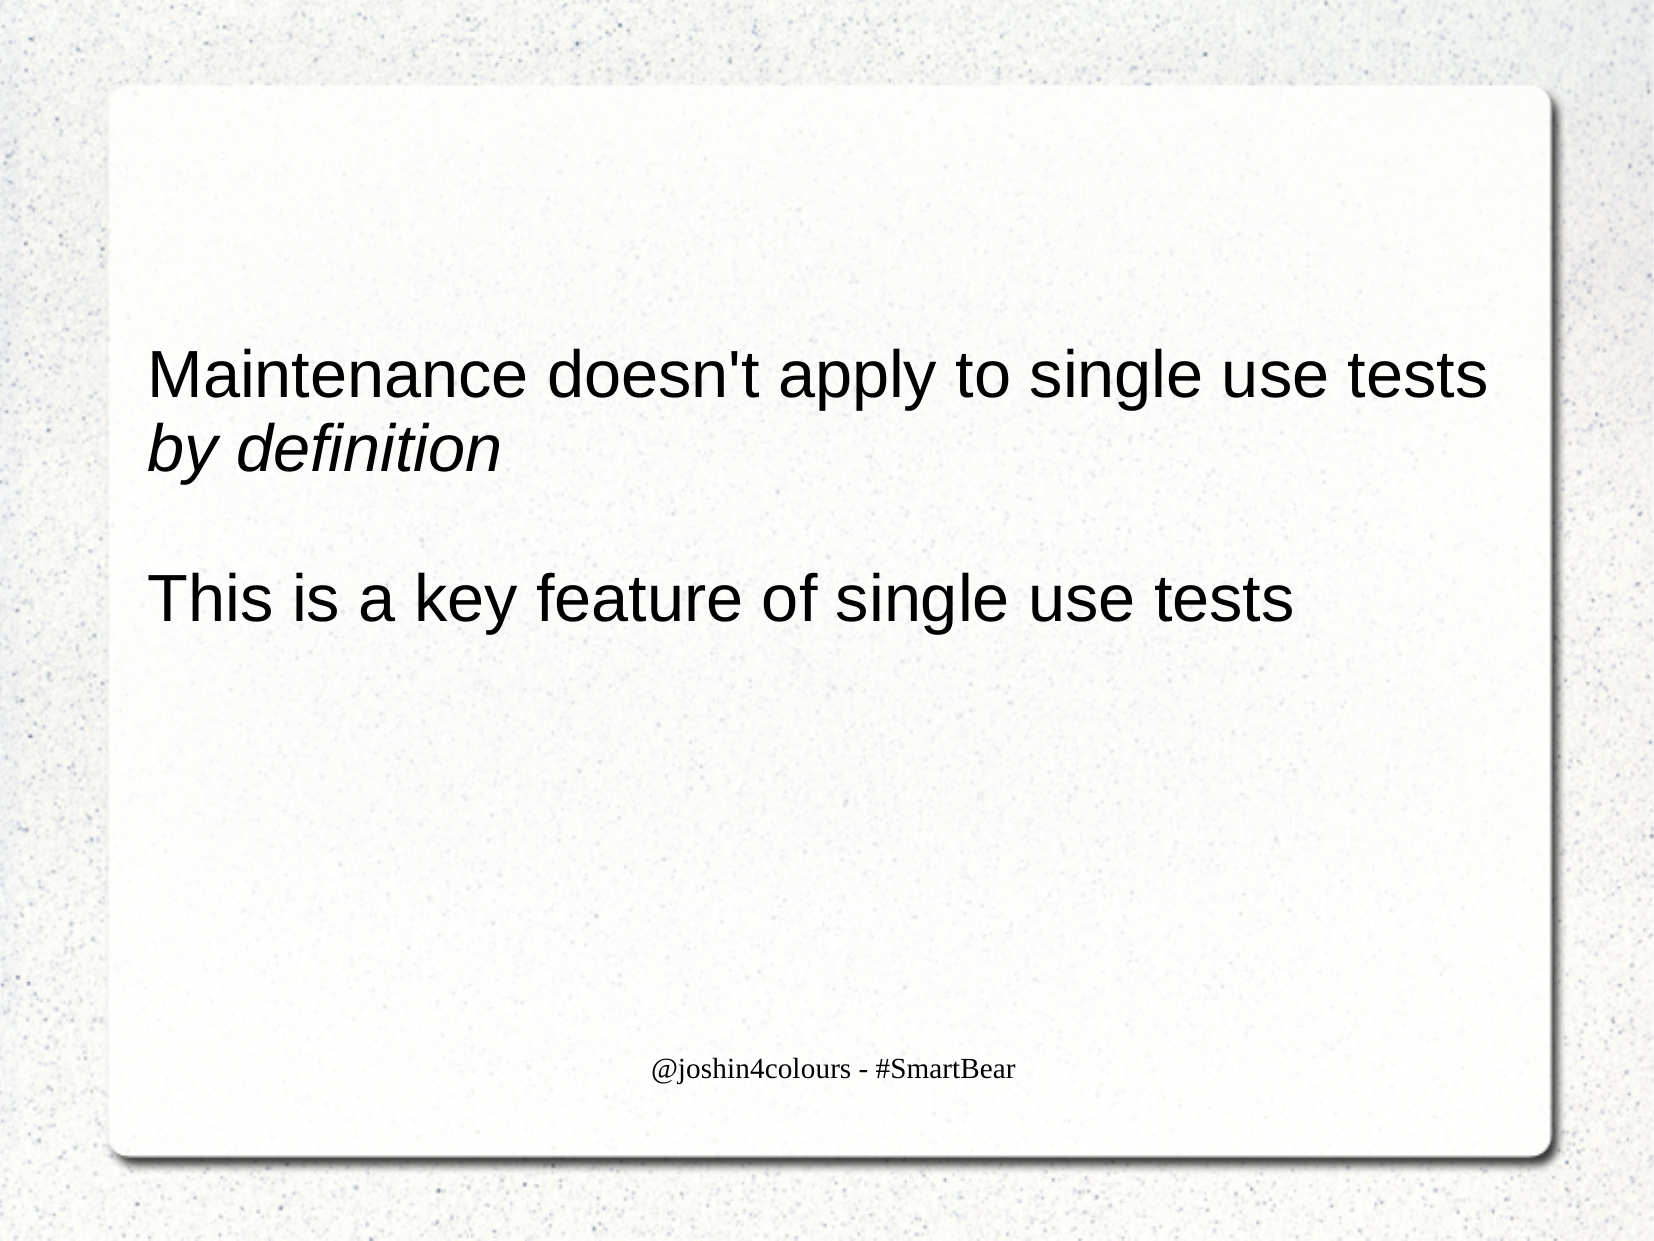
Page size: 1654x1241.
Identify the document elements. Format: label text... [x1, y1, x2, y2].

picture [0, 0, 1654, 1241]
subtitle Maintenance doesn't apply to single use tests by definition This is a key feature of single use tests [147, 336, 1506, 987]
